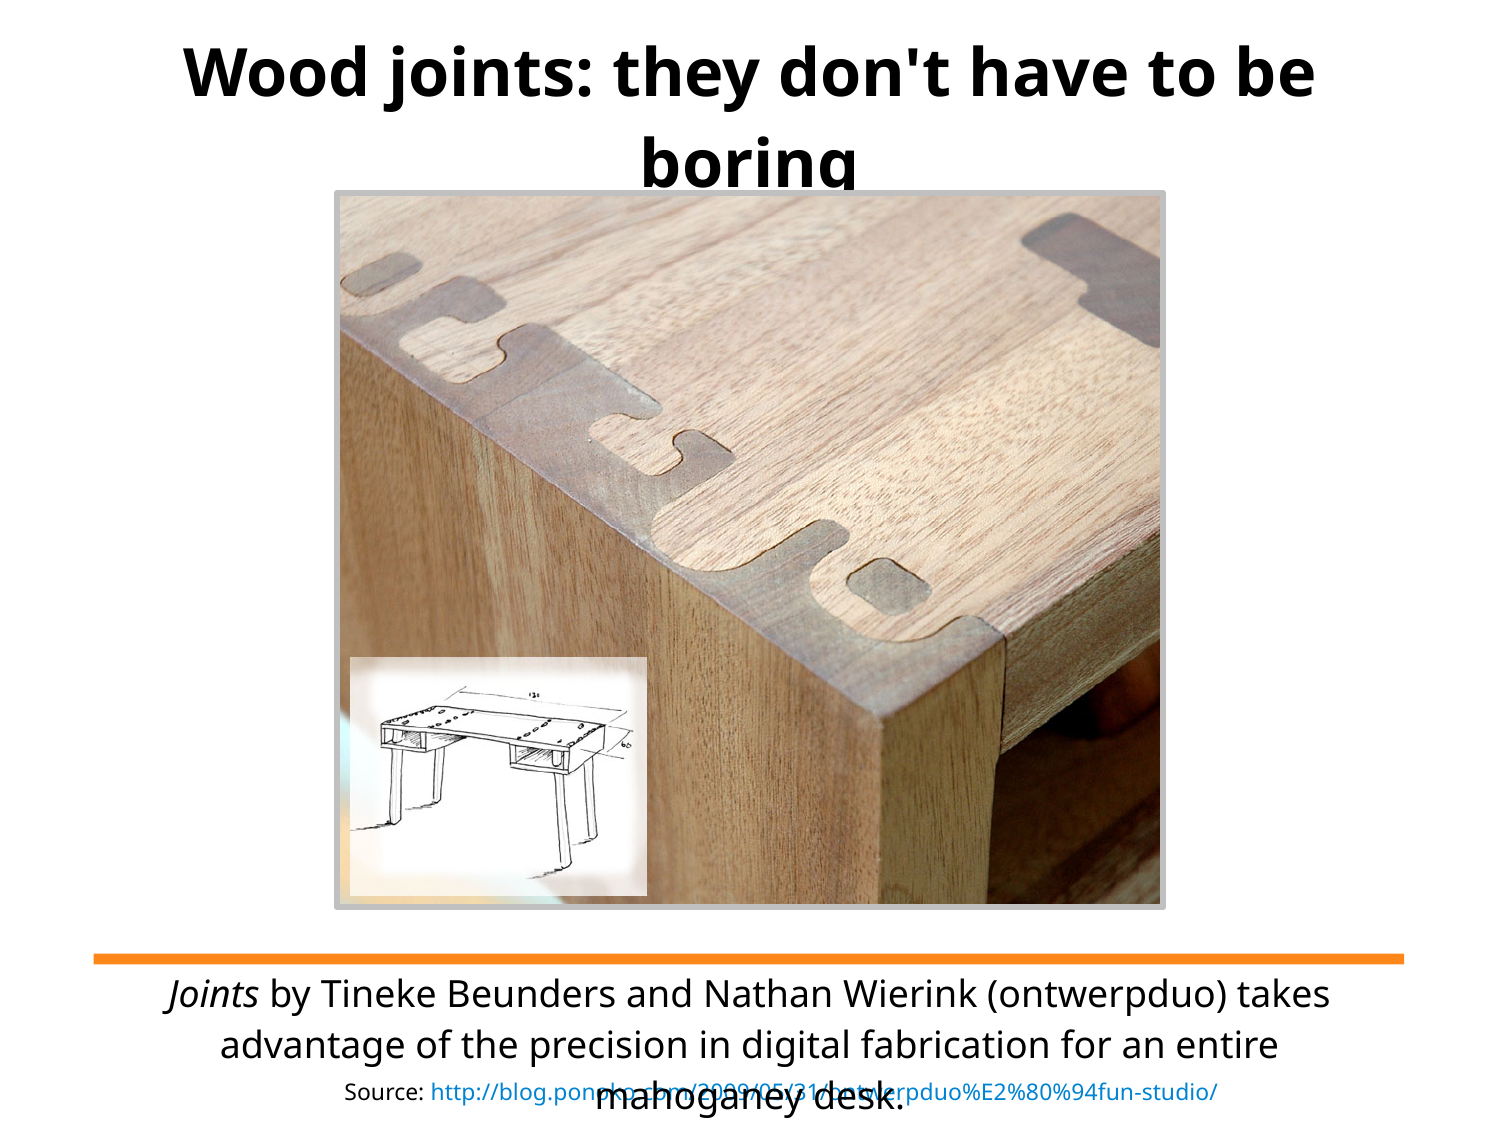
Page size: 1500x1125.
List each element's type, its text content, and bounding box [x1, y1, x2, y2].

text_box Joints by Tineke Beunders and Nathan Wierink (ontwerpduo) takes advantage of the precision in digital fabrication for an entire mahoganey desk. [113, 960, 1387, 1073]
text_box Source: http://blog.ponoko.com/2009/05/31/ontwerpduo%E2%80%94fun-studio/ [329, 1073, 1154, 1125]
picture [0, 0, 1500, 1125]
title Wood joints: they don't have to be boring [75, 44, 1426, 188]
